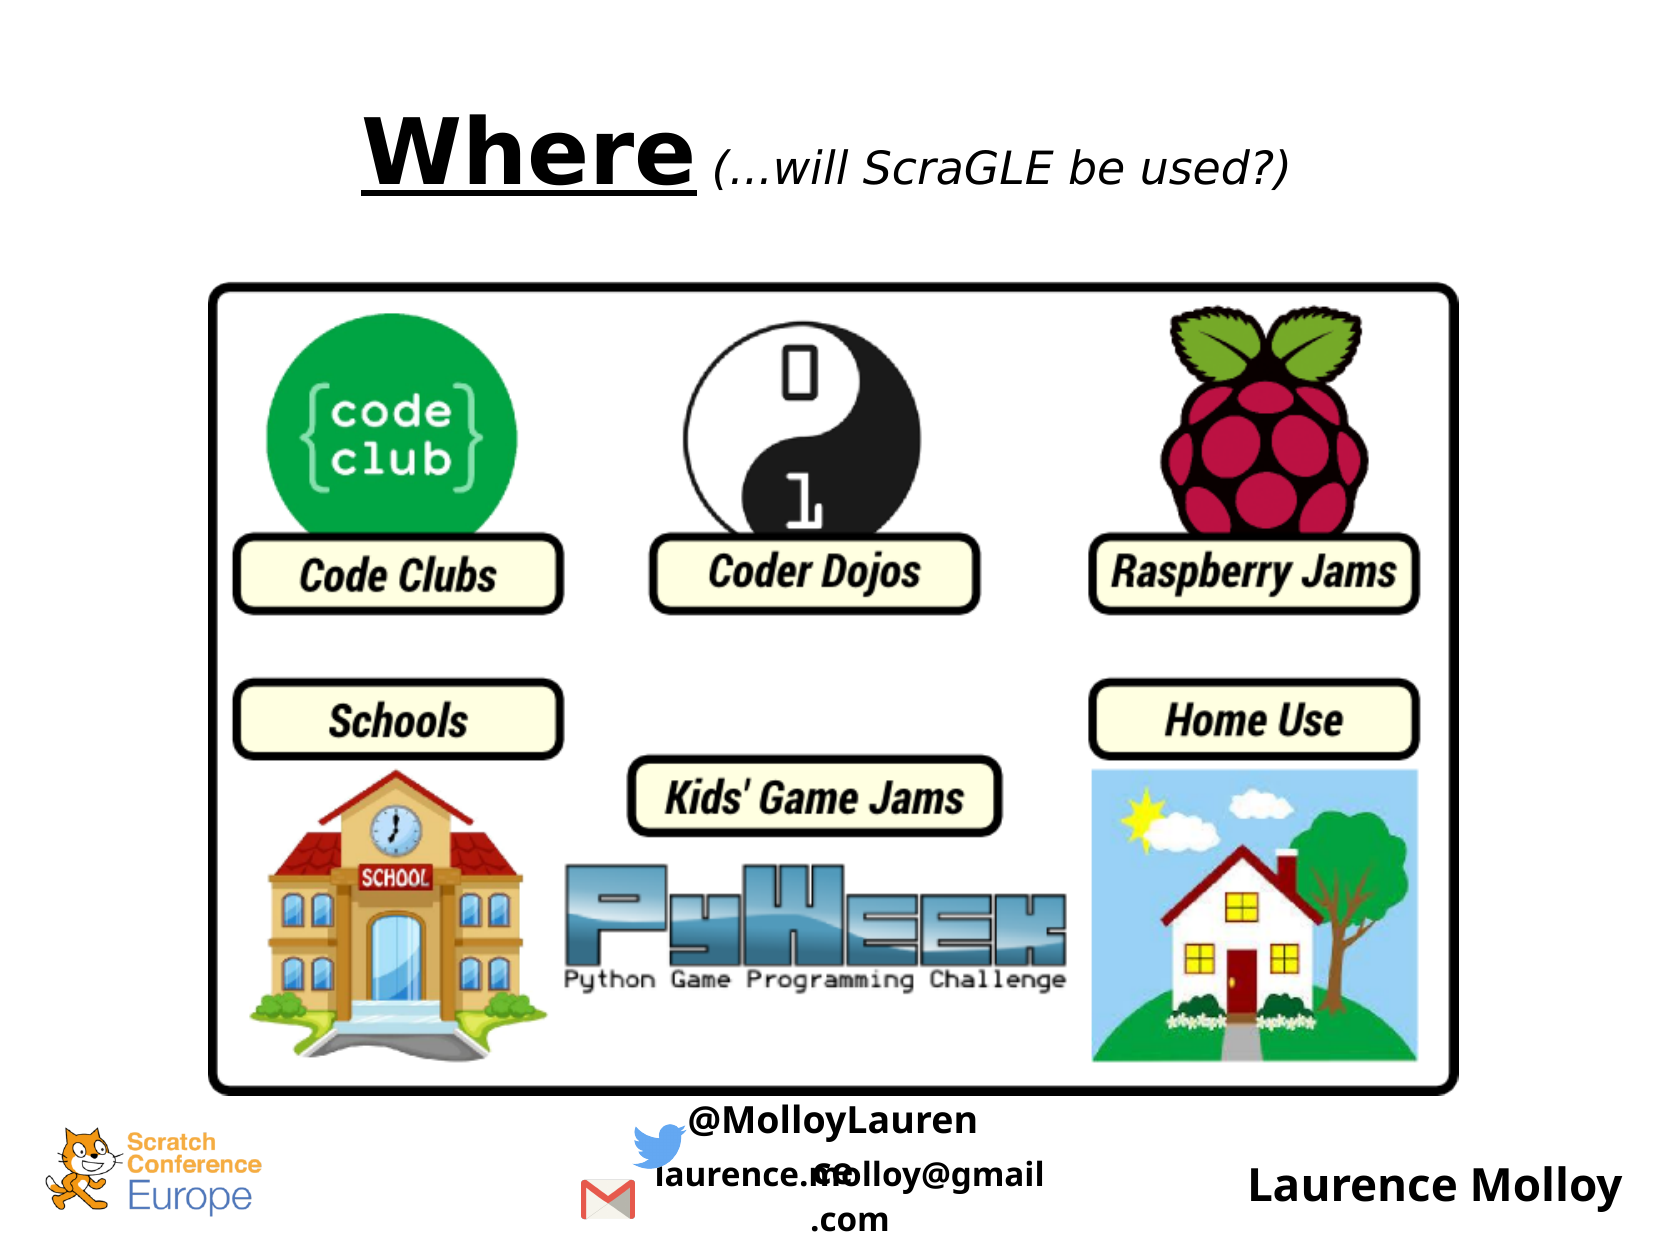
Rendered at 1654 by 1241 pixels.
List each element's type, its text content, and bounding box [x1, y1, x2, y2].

text_box Laurence Molloy [1240, 1147, 1630, 1220]
picture [208, 272, 1459, 1096]
text_box laurence.molloy@gmail.com [652, 1159, 1048, 1233]
title Where (...will ScraGLE be used?) [82, 49, 1571, 257]
picture [572, 1116, 685, 1236]
text_box @MolloyLaurence [685, 1108, 981, 1181]
picture [11, 1125, 296, 1217]
